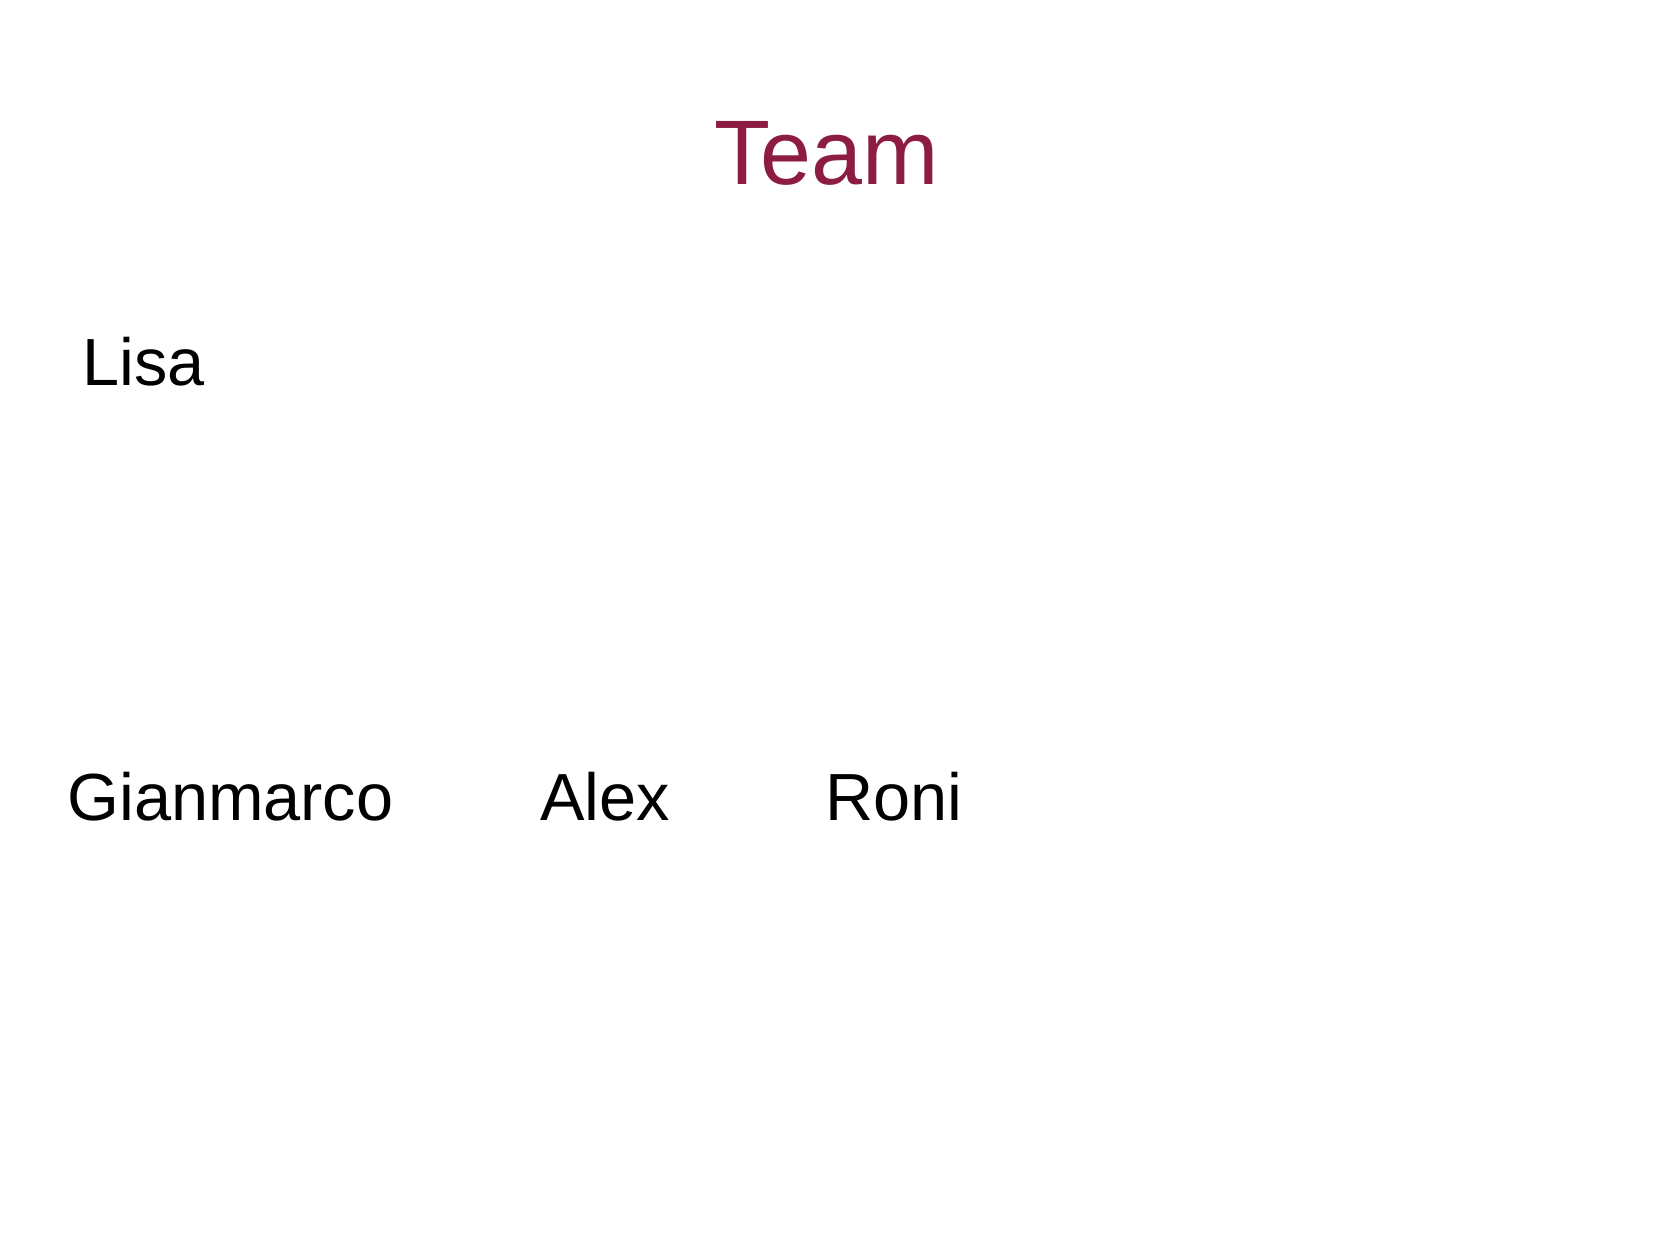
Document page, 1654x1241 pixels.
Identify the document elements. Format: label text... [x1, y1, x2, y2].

text_box Gianmarco [67, 722, 466, 873]
title Team [82, 49, 1571, 257]
subtitle Lisa [82, 290, 346, 436]
text_box Roni [825, 725, 1088, 871]
text_box Alex [540, 725, 803, 871]
